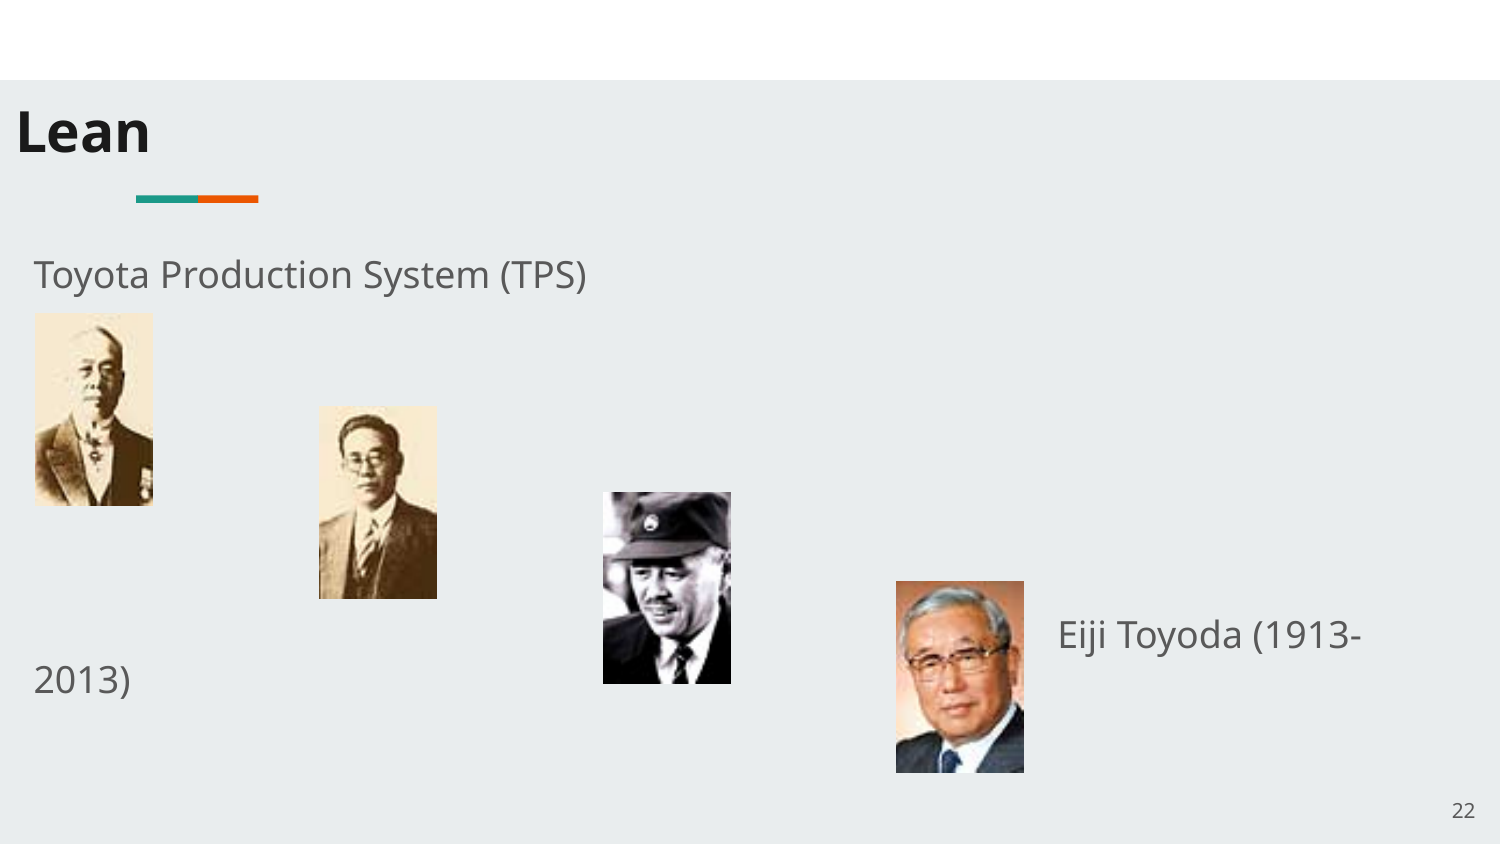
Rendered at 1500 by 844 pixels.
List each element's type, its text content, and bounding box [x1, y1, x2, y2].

title Lean [0, 80, 1101, 181]
picture [896, 581, 1024, 773]
picture [35, 313, 153, 506]
picture [319, 406, 437, 599]
picture [603, 492, 731, 684]
slide_number <number> [1400, 779, 1491, 844]
subtitle Toyota Production System (TPS) Eiji Toyoda (1913-2013) [18, 235, 1466, 787]
